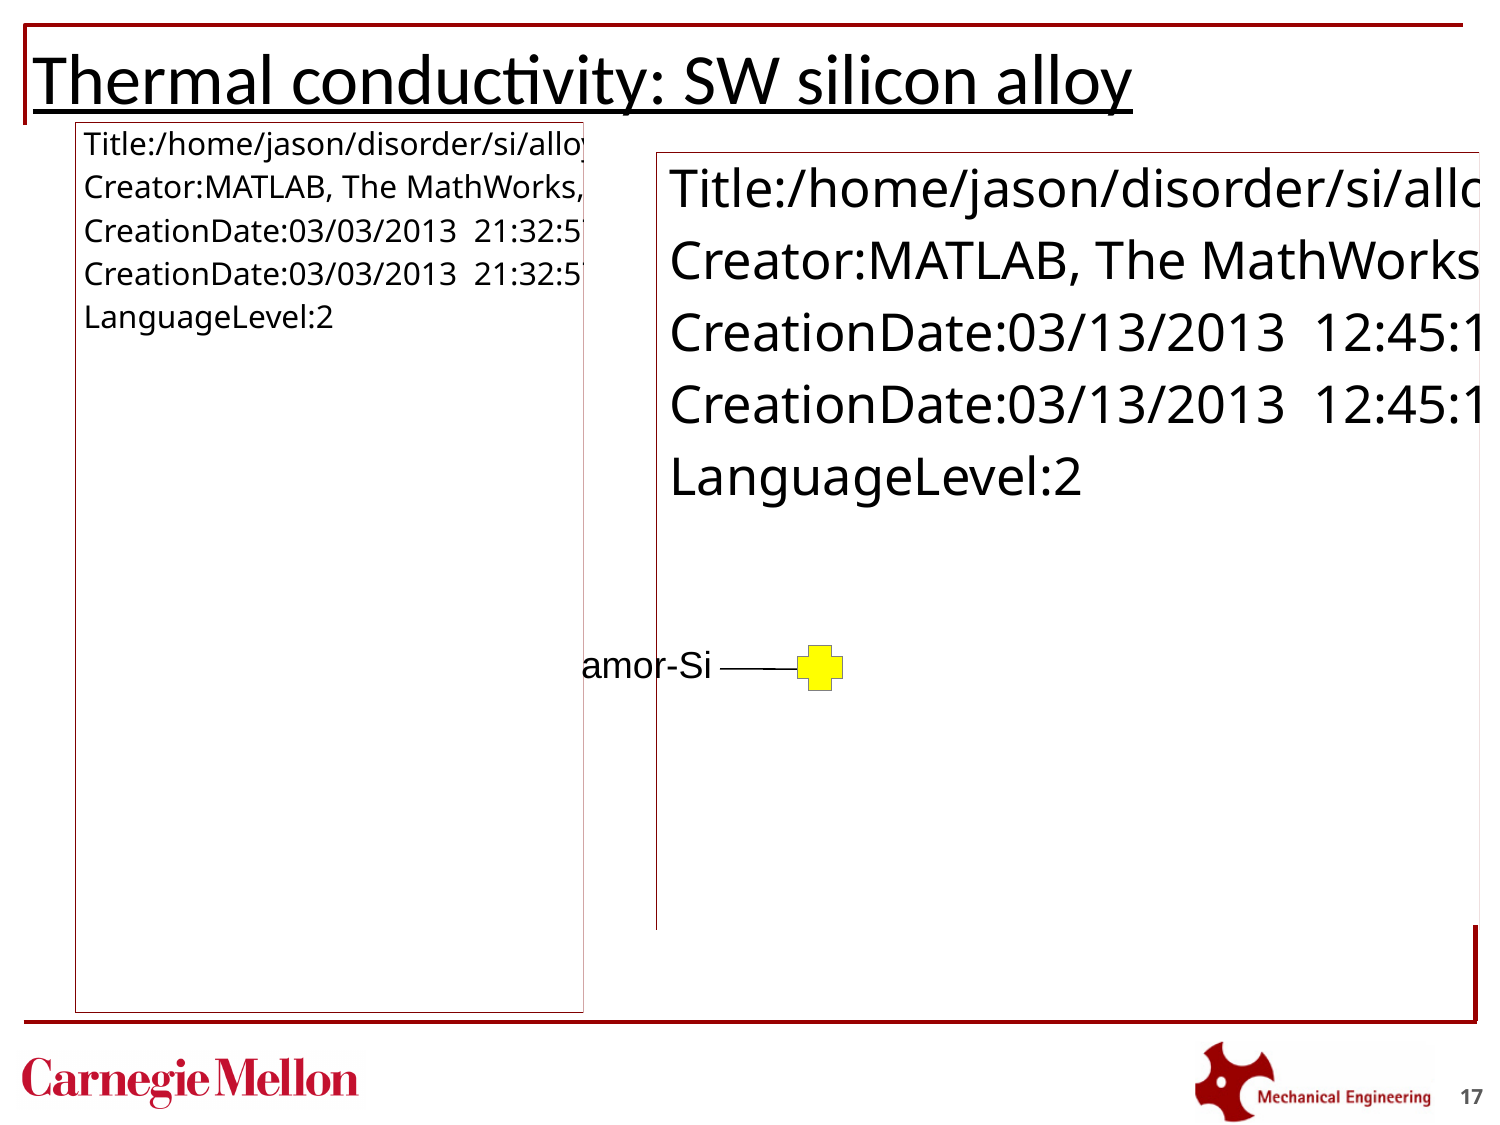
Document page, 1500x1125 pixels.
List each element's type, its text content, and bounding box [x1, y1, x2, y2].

text_box [797, 645, 843, 691]
picture [73, 127, 584, 1013]
picture [652, 148, 1480, 931]
picture [16, 1050, 366, 1110]
picture [1192, 1034, 1438, 1125]
title Thermal conductivity: SW silicon alloy [17, 24, 1471, 127]
text_box amor-Si [566, 633, 732, 694]
